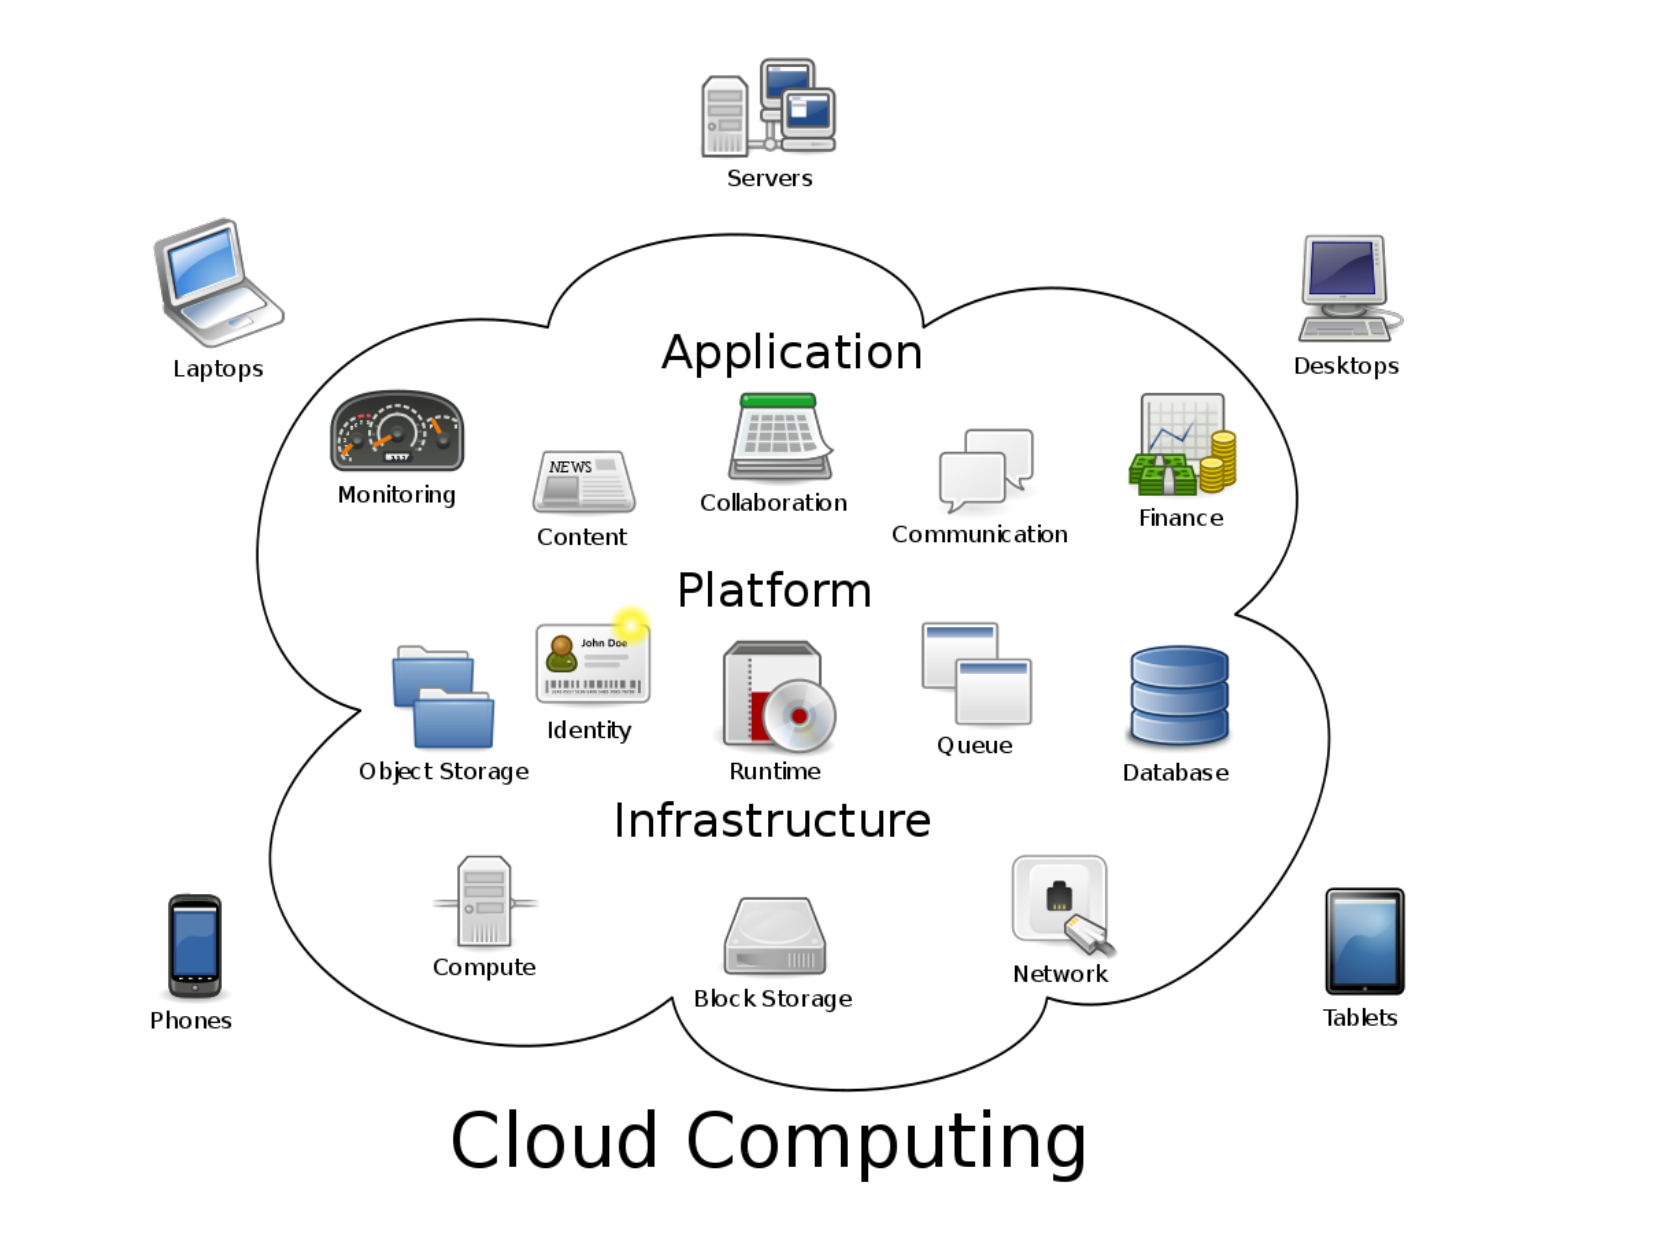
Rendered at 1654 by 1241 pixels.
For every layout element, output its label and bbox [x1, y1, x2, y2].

picture [93, 0, 1463, 1241]
